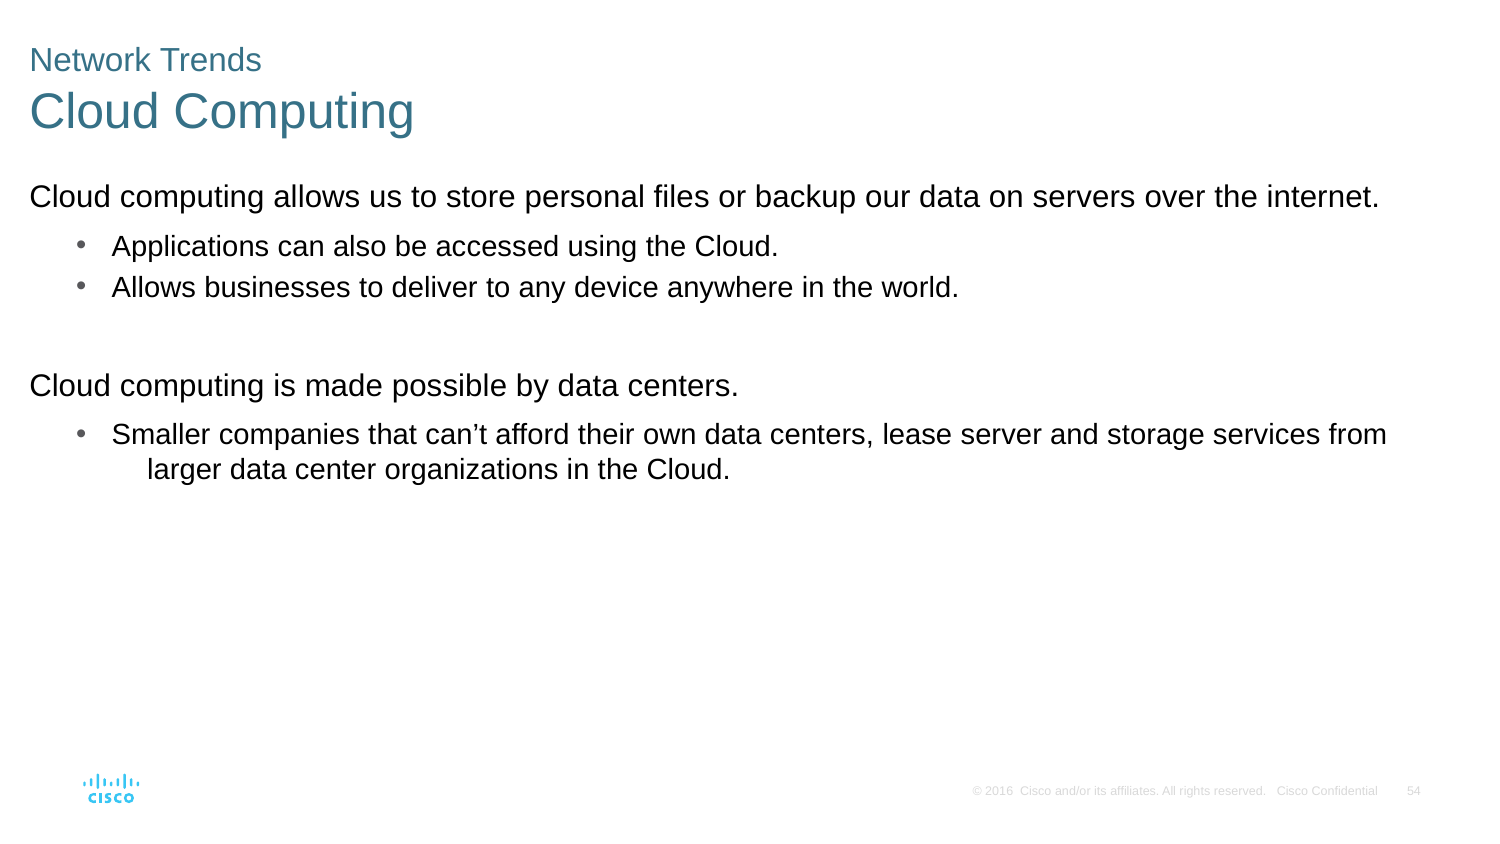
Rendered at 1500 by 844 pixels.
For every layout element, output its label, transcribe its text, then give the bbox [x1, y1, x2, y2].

title Network Trends Cloud Computing [14, 6, 849, 169]
list Cloud computing allows us to store personal files or backup our data on servers over the internet. Applications can also be accessed using the Cloud. Allows businesses to deliver to any device anywhere in the world. Cloud computing is made possible by data centers. Smaller companies that can’t afford their own data centers, lease server and storage services from larger data center organizations in the Cloud. [14, 169, 1469, 699]
